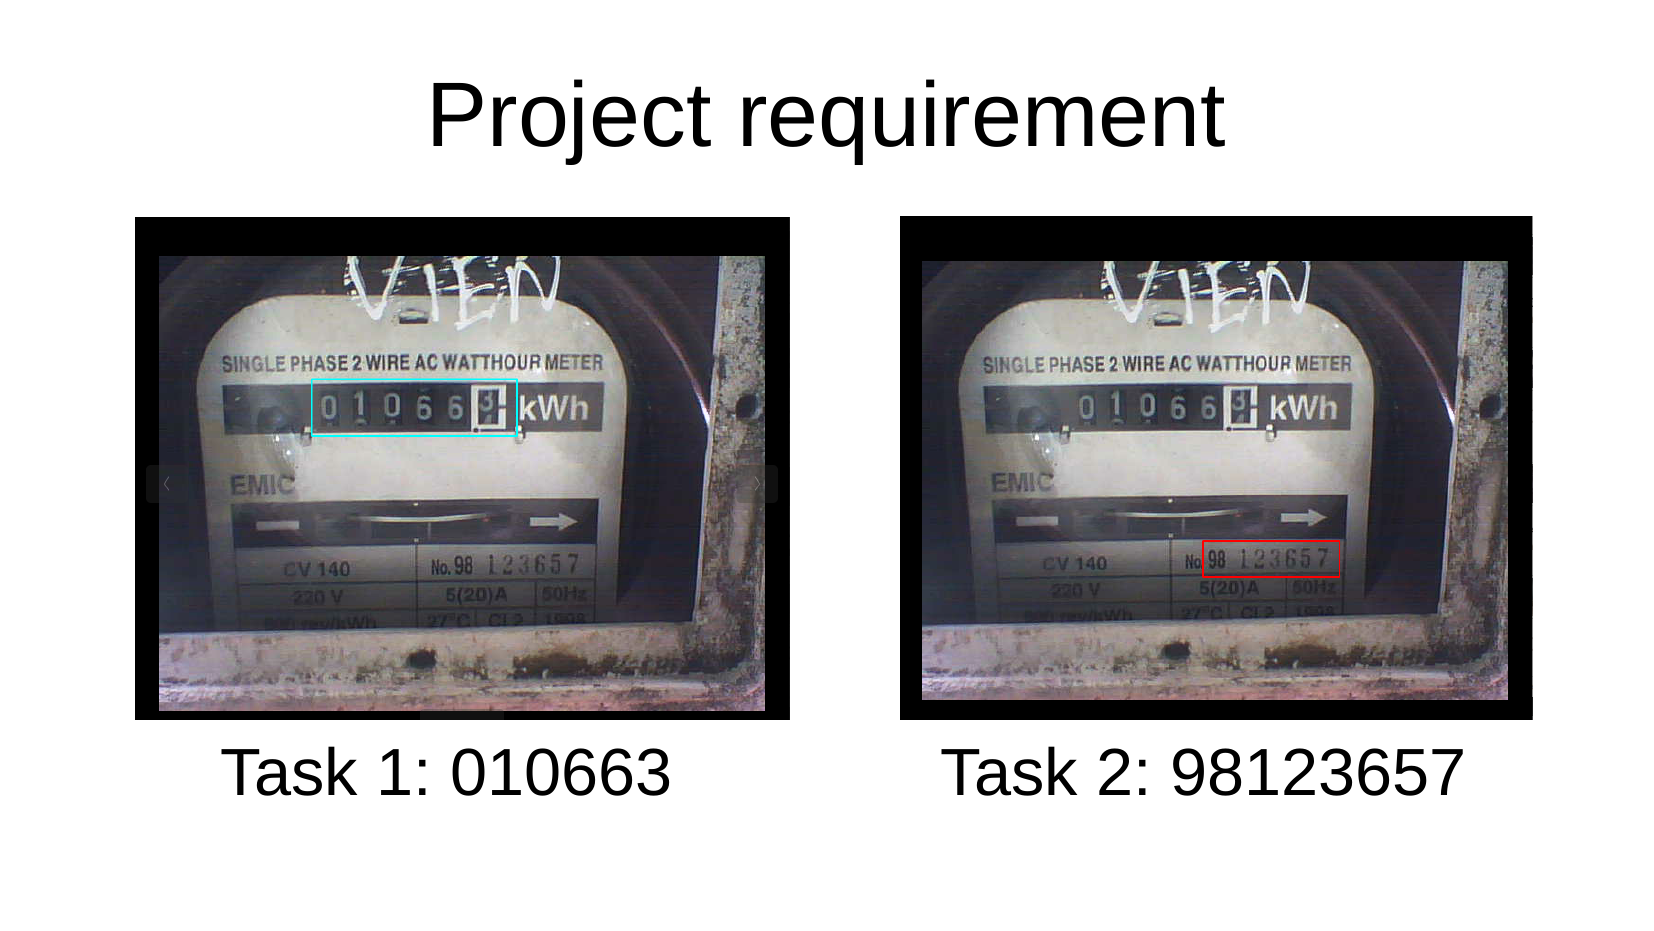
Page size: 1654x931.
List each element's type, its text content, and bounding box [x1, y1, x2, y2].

list Task 1: 010663 [150, 735, 871, 826]
picture [135, 217, 790, 721]
picture [900, 216, 1533, 721]
title Project requirement [82, 37, 1571, 193]
list Task 2: 98123657 [870, 735, 1597, 825]
